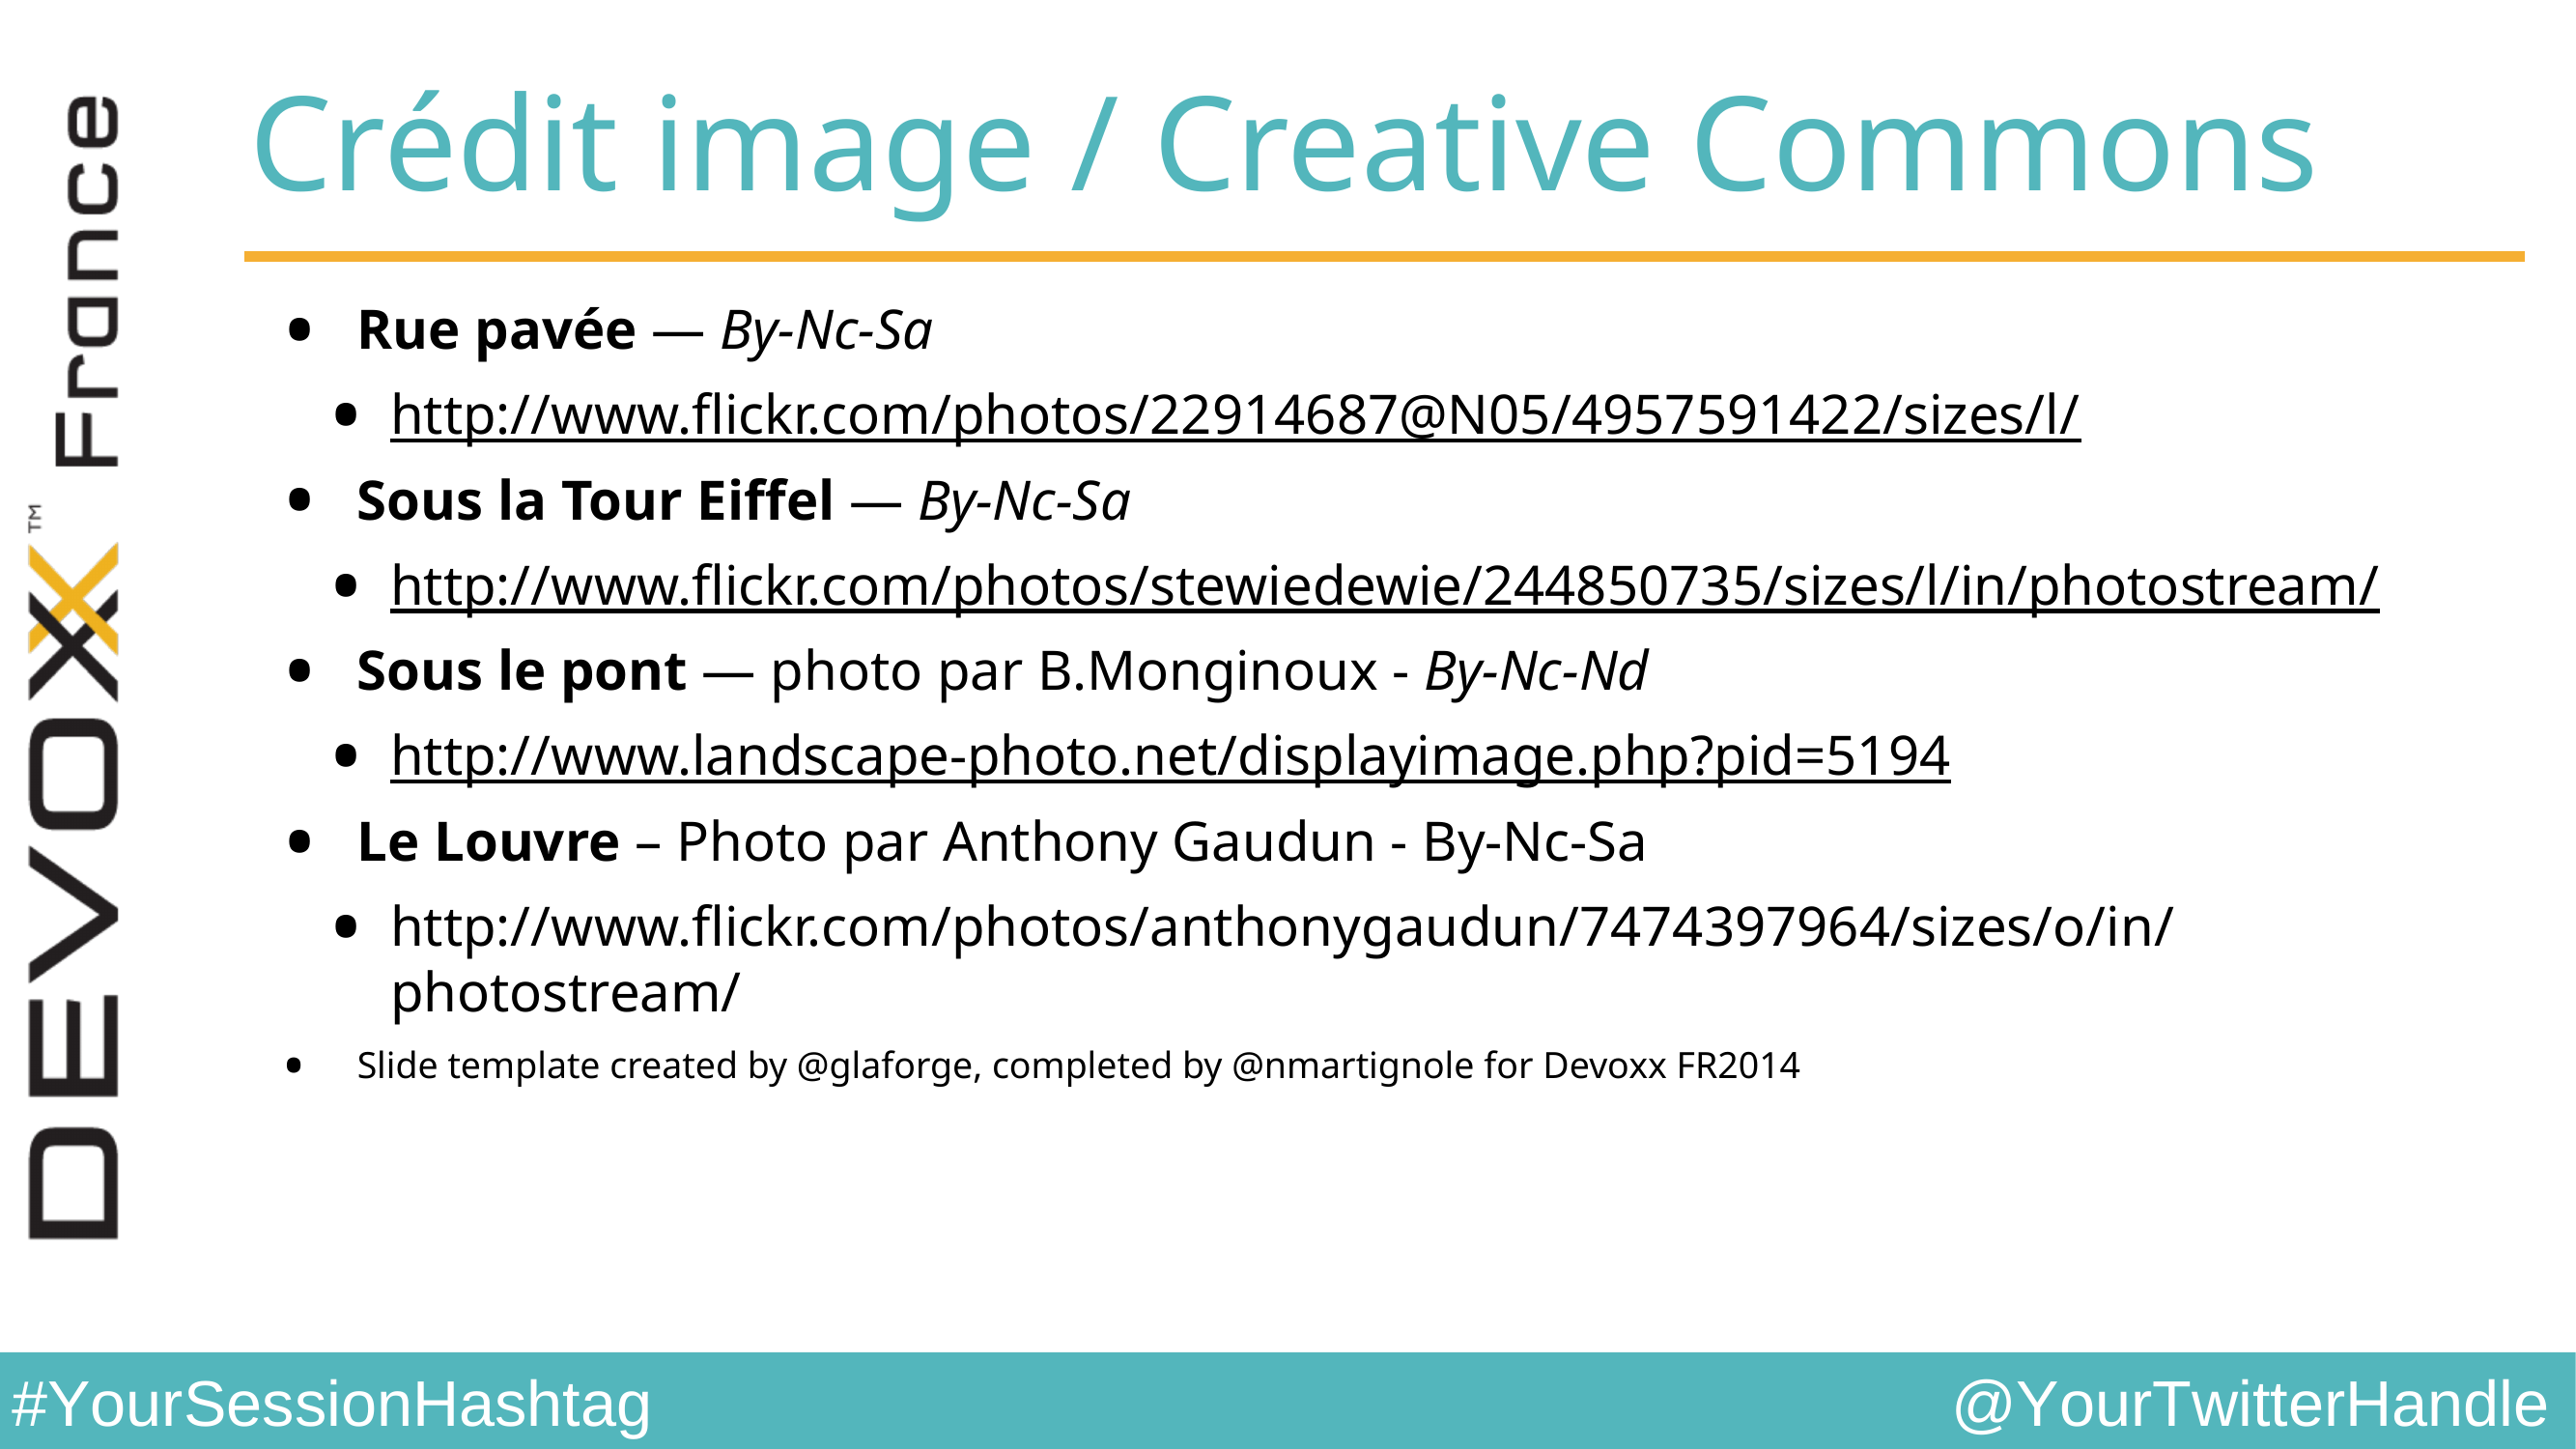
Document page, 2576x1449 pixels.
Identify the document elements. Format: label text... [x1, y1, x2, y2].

list Rue pavée — By-Nc-Sa http://www.flickr.com/photos/22914687@N05/4957591422/sizes/l/ Sous la Tour Eiffel — By-Nc-Sa http://www.flickr.com/photos/stewiedewie/244850735/sizes/l/in/photostream/ Sous le pont — photo par B.Monginoux - By-Nc-Nd http://www.landscape-photo.net/displayimage.php?pid=5194 Le Louvre – Photo par Anthony Gaudun - By-Nc-Sa http://www.flickr.com/photos/anthonygaudun/7474397964/sizes/o/in/photostream/ Slide template created by @glaforge, completed by @nmartignole for Devoxx FR2014 [248, 295, 2523, 1316]
picture [0, 74, 141, 1270]
title Crédit image / Creative Commons [249, 19, 2521, 258]
